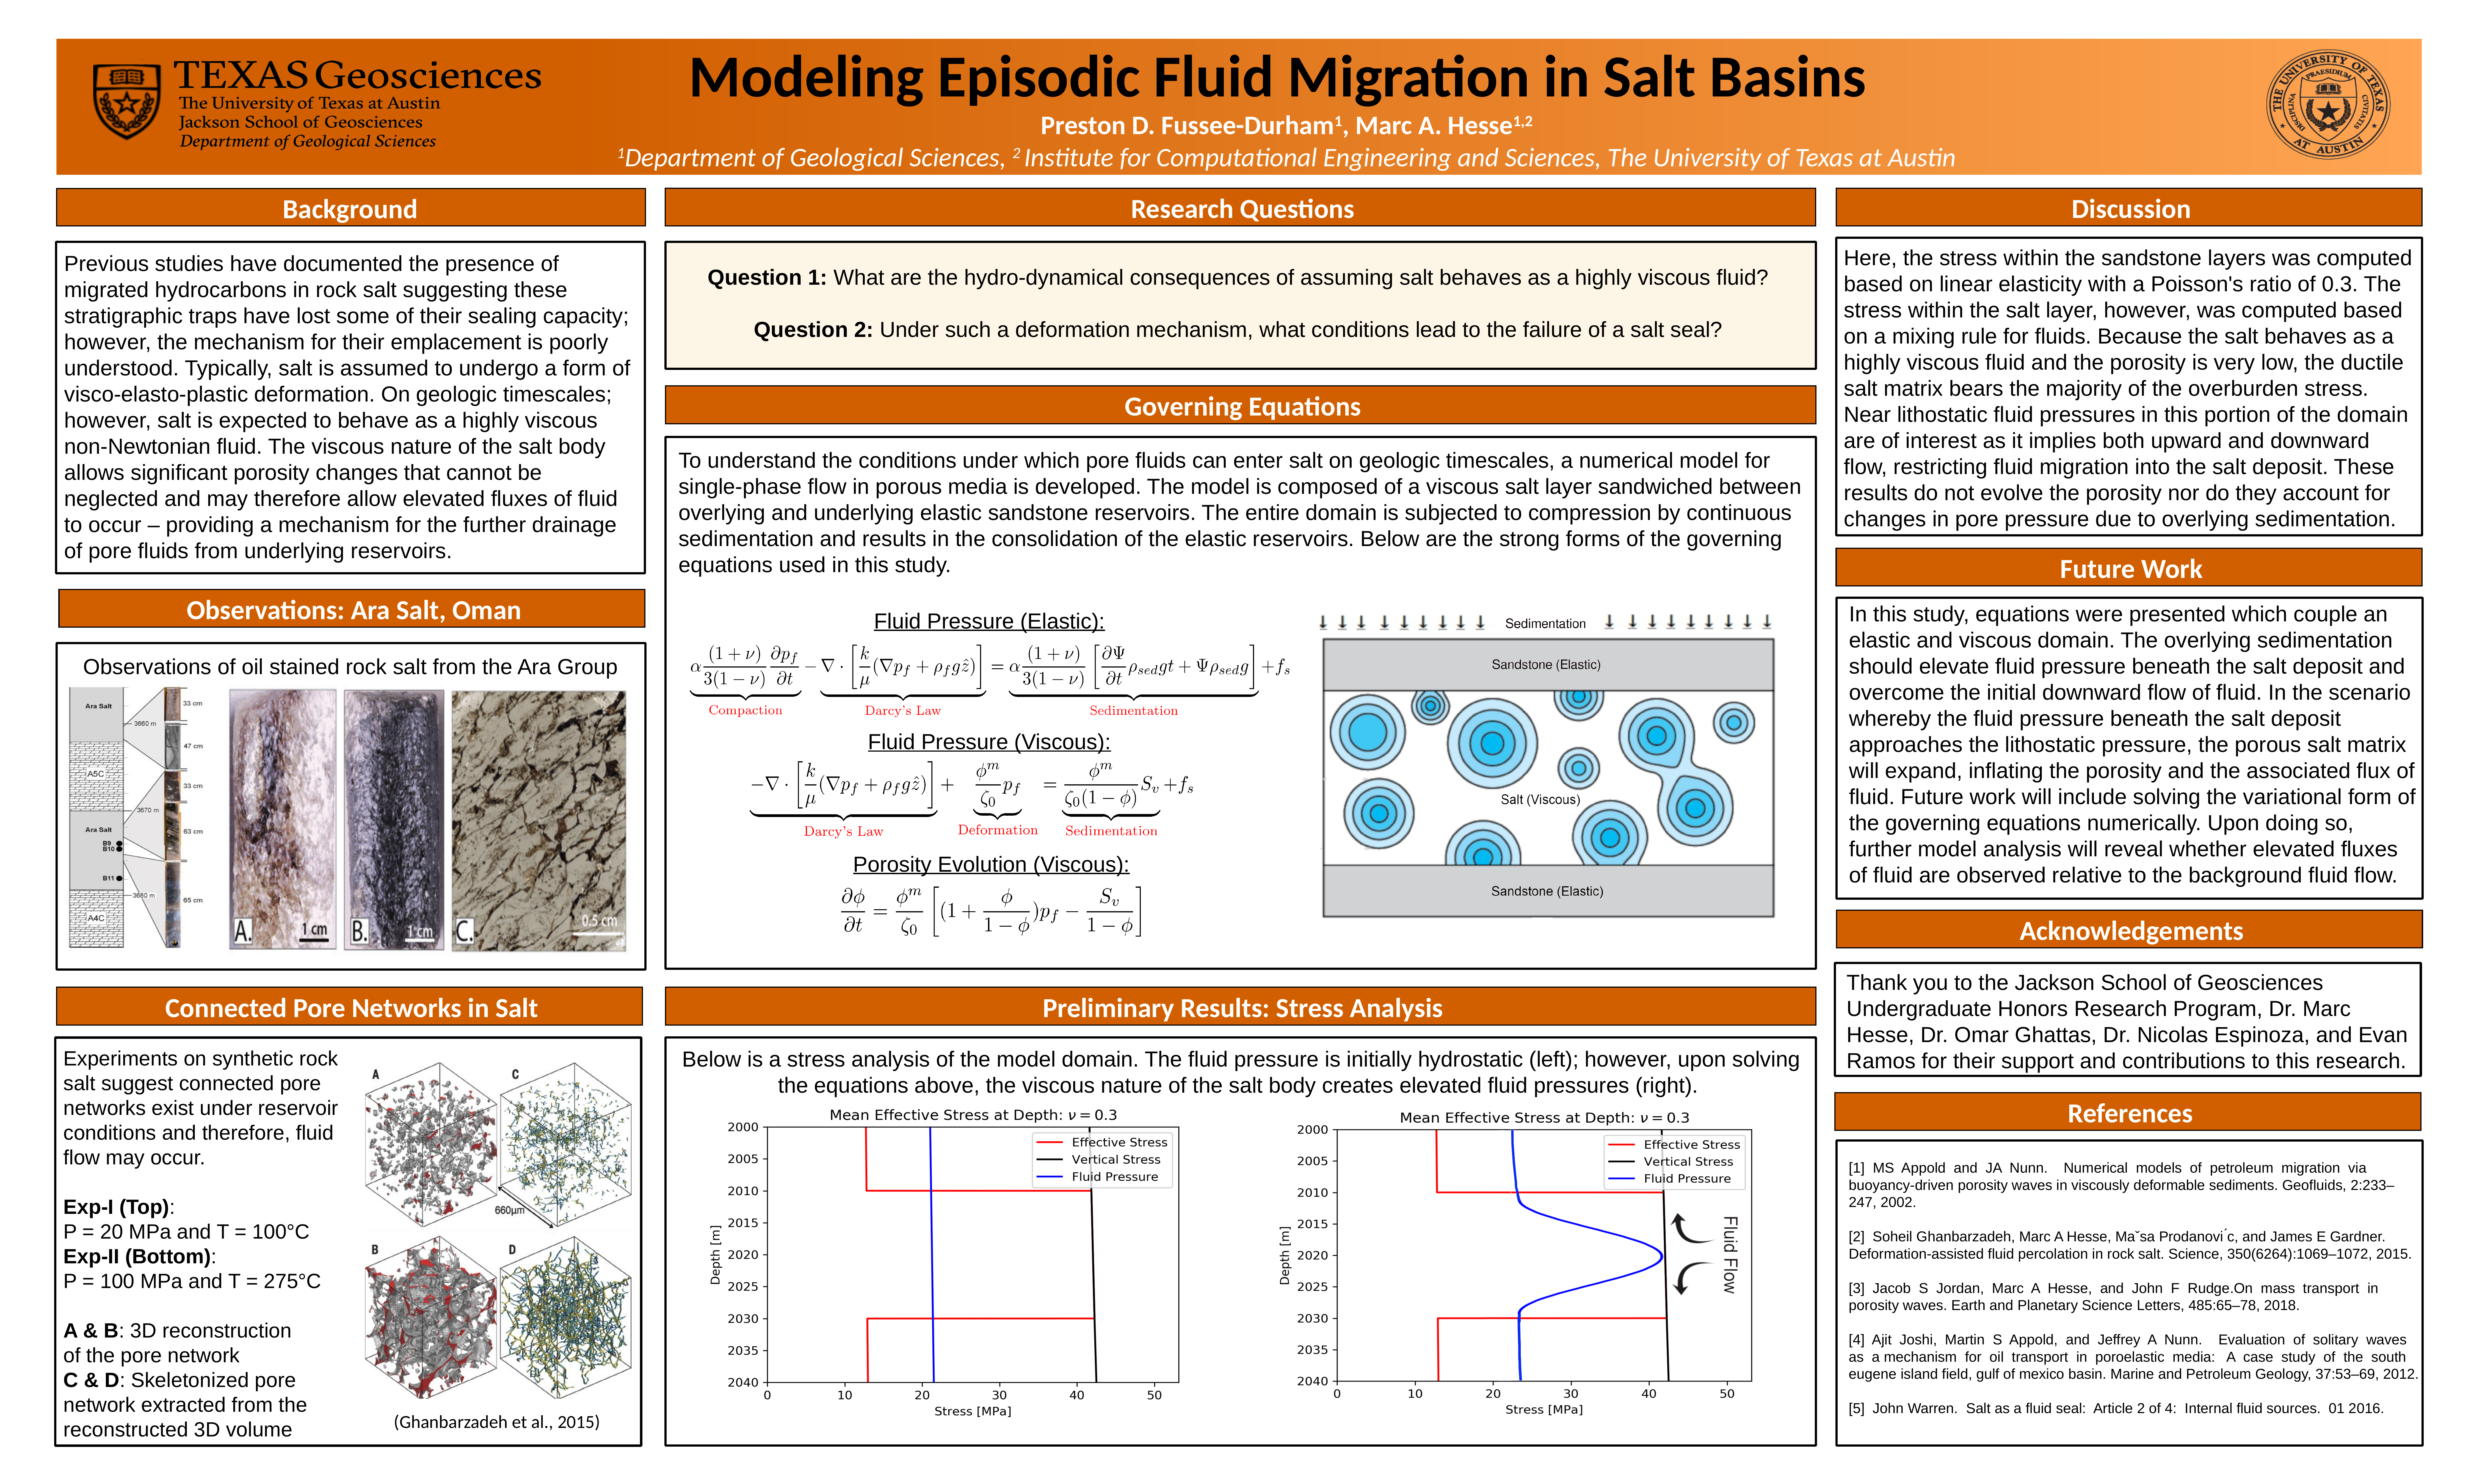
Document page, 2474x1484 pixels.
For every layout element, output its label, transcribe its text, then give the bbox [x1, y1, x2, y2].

text_box Acknowledgements [1837, 910, 2423, 948]
text_box Connected Pore Networks in Salt [56, 987, 643, 1025]
picture [1319, 612, 1777, 936]
text_box [666, 242, 1816, 369]
picture [841, 886, 1142, 937]
picture [690, 660, 1290, 717]
text_box Observations of oil stained rock salt from the Ara Group [79, 650, 640, 705]
picture [2266, 49, 2402, 160]
text_box Porosity Evolution (Viscous): [666, 848, 1324, 903]
text_box [1904, 1148, 1919, 1156]
text_box Future Work [1836, 548, 2422, 586]
text_box [56, 39, 513, 175]
text_box Modeling Episodic Fluid Migration in Salt Basins [272, 35, 2285, 110]
text_box Governing Equations [666, 386, 1816, 424]
picture [1271, 1124, 1767, 1421]
text_box Research Questions [665, 188, 1816, 226]
picture [66, 685, 206, 949]
text_box Here, the stress within the sandstone layers was computed based on linear elasticity with a Poisson's ratio of 0.3. The stress within the salt layer, however, was computed based on a mixing rule for fluids. Because the salt behaves as a highly viscous fluid and the porosity is very low, the ductile salt matrix bears the majority of the overburden stress. Near lithostatic fluid pressures in this portion of the domain are of interest as it implies both upward and downward flow, restricting fluid migration into the salt deposit. These results do not evolve the porosity nor do they account for changes in pore pressure due to overlying sedimentation. [1840, 241, 2423, 558]
text_box Thank you to the Jackson School of Geosciences Undergraduate Honors Research Program, Dr. Marc Hesse, Dr. Omar Ghattas, Dr. Nicolas Espinoza, and Evan Ramos for their support and contributions to this research. [1843, 1077, 2416, 1093]
picture [375, 1051, 641, 1410]
picture [701, 1124, 1232, 1425]
text_box Preston D. Fussee-Durham1, Marc A. Hesse1,2 1Department of Geological Sciences, 2 Institute for Computational Engineering and Sciences, The University of Texas at Austin [513, 110, 2061, 205]
picture [88, 59, 546, 150]
text_box Background [57, 188, 646, 226]
text_box [2061, 39, 2422, 175]
text_box Experiments on synthetic rock salt suggest connected pore networks exist under reservoir conditions and therefore, fluid flow may occur. Exp-I (Top): P = 20 MPa and T = 100°C Exp-II (Bottom): P = 100 MPa and T = 275°C A & B: 3D reconstruction of the pore network C & D: Skeletonized pore network extracted from the reconstructed 3D volume [59, 1043, 375, 1443]
text_box In this study, equations were presented which couple an elastic and viscous domain. The overlying sedimentation should elevate fluid pressure beneath the salt deposit and overcome the initial downward flow of fluid. In the scenario whereby the fluid pressure beneath the salt deposit approaches the lithostatic pressure, the porous salt matrix will expand, inflating the porosity and the associated flux of fluid. Future work will include solving the variational form of the governing equations numerically. Upon doing so, further model analysis will reveal whether elevated fluxes of fluid are observed relative to the background fluid flow. [1845, 597, 2422, 914]
picture [750, 780, 1194, 838]
text_box To understand the conditions under which pore fluids can enter salt on geologic timescales, a numerical model for single-phase flow in porous media is developed. The model is composed of a viscous salt layer sandwiched between overlying and underlying elastic sandstone reservoirs. The entire domain is subjected to compression by continuous sedimentation and results in the consolidation of the elastic reservoirs. Below are the strong forms of the governing equations used in this study. [674, 444, 1808, 604]
text_box Previous studies have documented the presence of migrated hydrocarbons in rock salt suggesting these stratigraphic traps have lost some of their sealing capacity; however, the mechanism for their emplacement is poorly understood. Typically, salt is assumed to undergo a form of visco-elasto-plastic deformation. On geologic timescales; however, salt is expected to behave as a highly viscous non-Newtonian fluid. The viscous nature of the salt body allows significant porosity changes that cannot be neglected and may therefore allow elevated fluxes of fluid to occur – providing a mechanism for the further drainage of pore fluids from underlying reservoirs. [60, 247, 637, 589]
text_box Fluid Pressure (Viscous): [666, 726, 1319, 780]
text_box Preliminary Results: Stress Analysis [666, 987, 1816, 1025]
text_box Below is a stress analysis of the model domain. The fluid pressure is initially hydrostatic (left); however, upon solving the equations above, the viscous nature of the salt body creates elevated fluid pressures (right). [666, 1043, 1817, 1124]
text_box Question 1: What are the hydro-dynamical consequences of assuming salt behaves as a highly viscous fluid? Question 2: Under such a deformation mechanism, what conditions lead to the failure of a salt seal? [666, 261, 1811, 344]
picture [226, 705, 631, 955]
text_box (Ghanbarzadeh et al., 2015) [359, 1408, 635, 1434]
text_box References [1835, 1093, 2421, 1130]
text_box Fluid Pressure (Elastic): [666, 605, 1319, 660]
text_box Discussion [1836, 188, 2422, 226]
text_box [1] MS Appold and JA Nunn. Numerical models of petroleum migration via buoyancy-driven porosity waves in viscously deformable sediments. Geofluids, 2:233–247, 2002. [2] Soheil Ghanbarzadeh, Marc A Hesse, Maˇsa Prodanovi ́c, and James E Gardner. Deformation-assisted fluid percolation in rock salt. Science, 350(6264):1069–1072, 2015. [3] Jacob S Jordan, Marc A Hesse, and John F Rudge.On mass transport in porosity waves. Earth and Planetary Science Letters, 485:65–78, 2018. [4] Ajit Joshi, Martin S Appold, and Jeffrey A Nunn. Evaluation of solitary waves as a mechanism for oil transport in poroelastic media: A case study of the south eugene island field, gulf of mexico basin. Marine and Petroleum Geology, 37:53–69, 2012. [5] John Warren. Salt as a fluid seal: Article 2 of 4: Internal fluid sources. 01 2016. [1845, 1156, 2426, 1436]
text_box Observations: Ara Salt, Oman [59, 589, 645, 627]
text_box Thank you to the Jackson School of Geosciences Undergraduate Honors Research Program, Dr. Marc Hesse, Dr. Omar Ghattas, Dr. Nicolas Espinoza, and Evan Ramos for their support and contributions to this research. [1843, 966, 2416, 1075]
